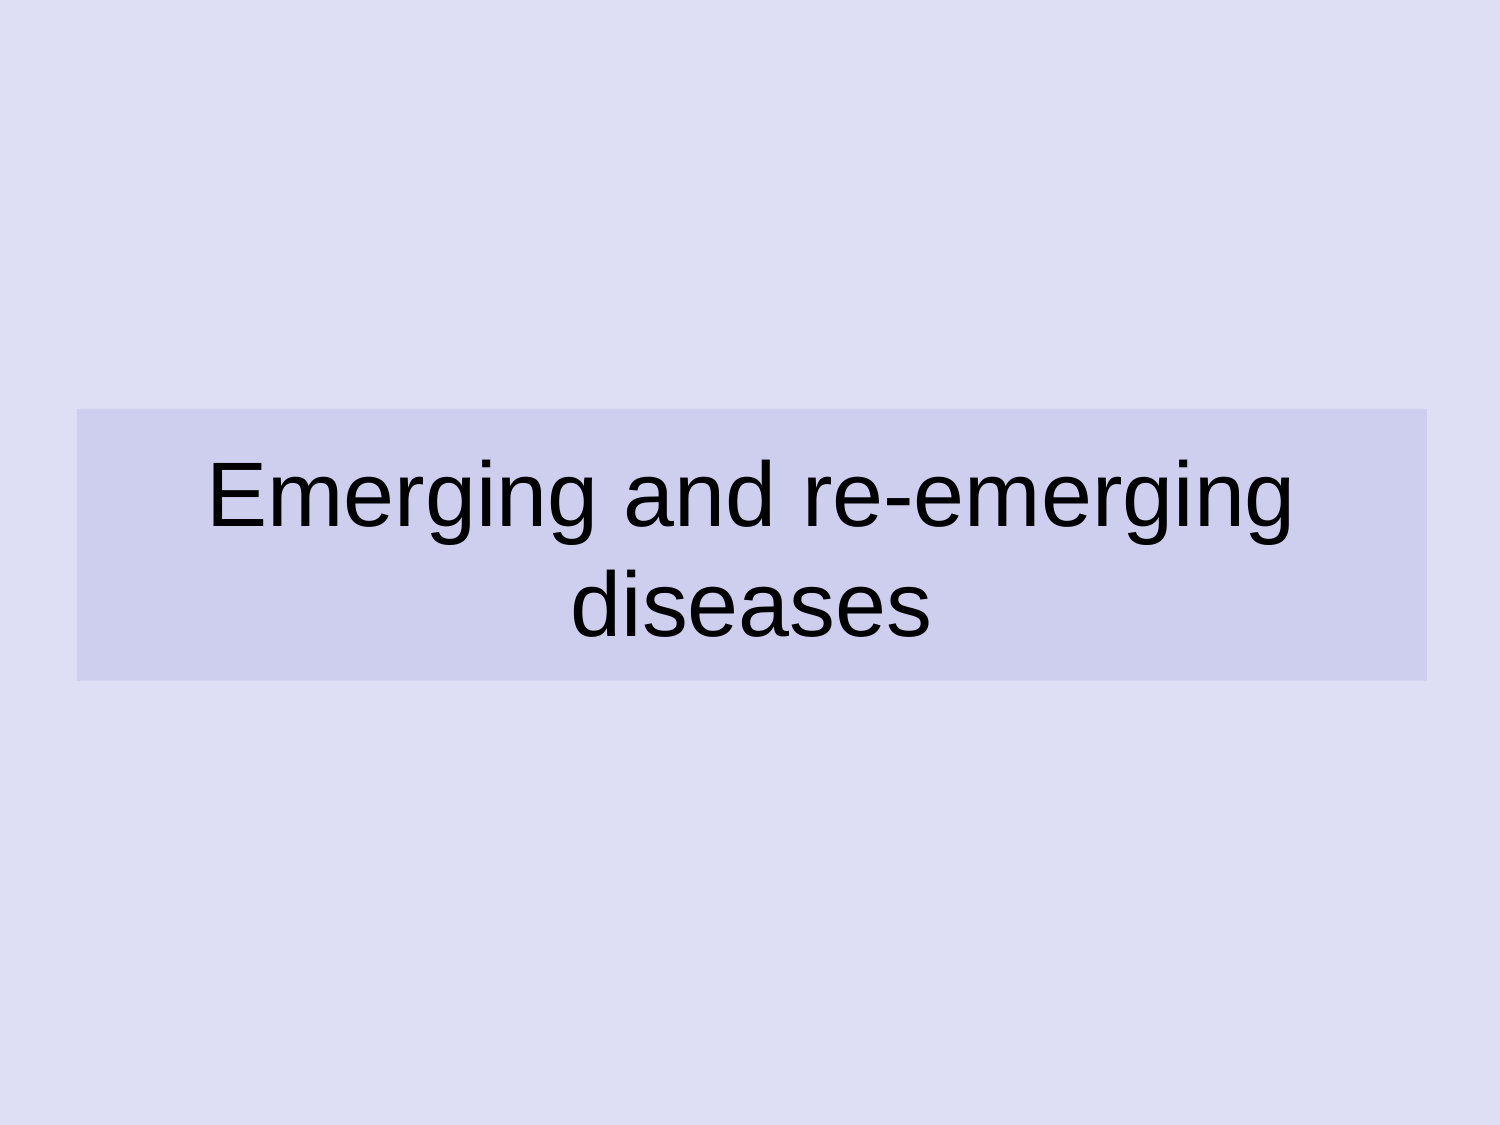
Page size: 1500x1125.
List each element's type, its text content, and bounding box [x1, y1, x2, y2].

title Emerging and re-emerging diseases [76, 408, 1427, 681]
